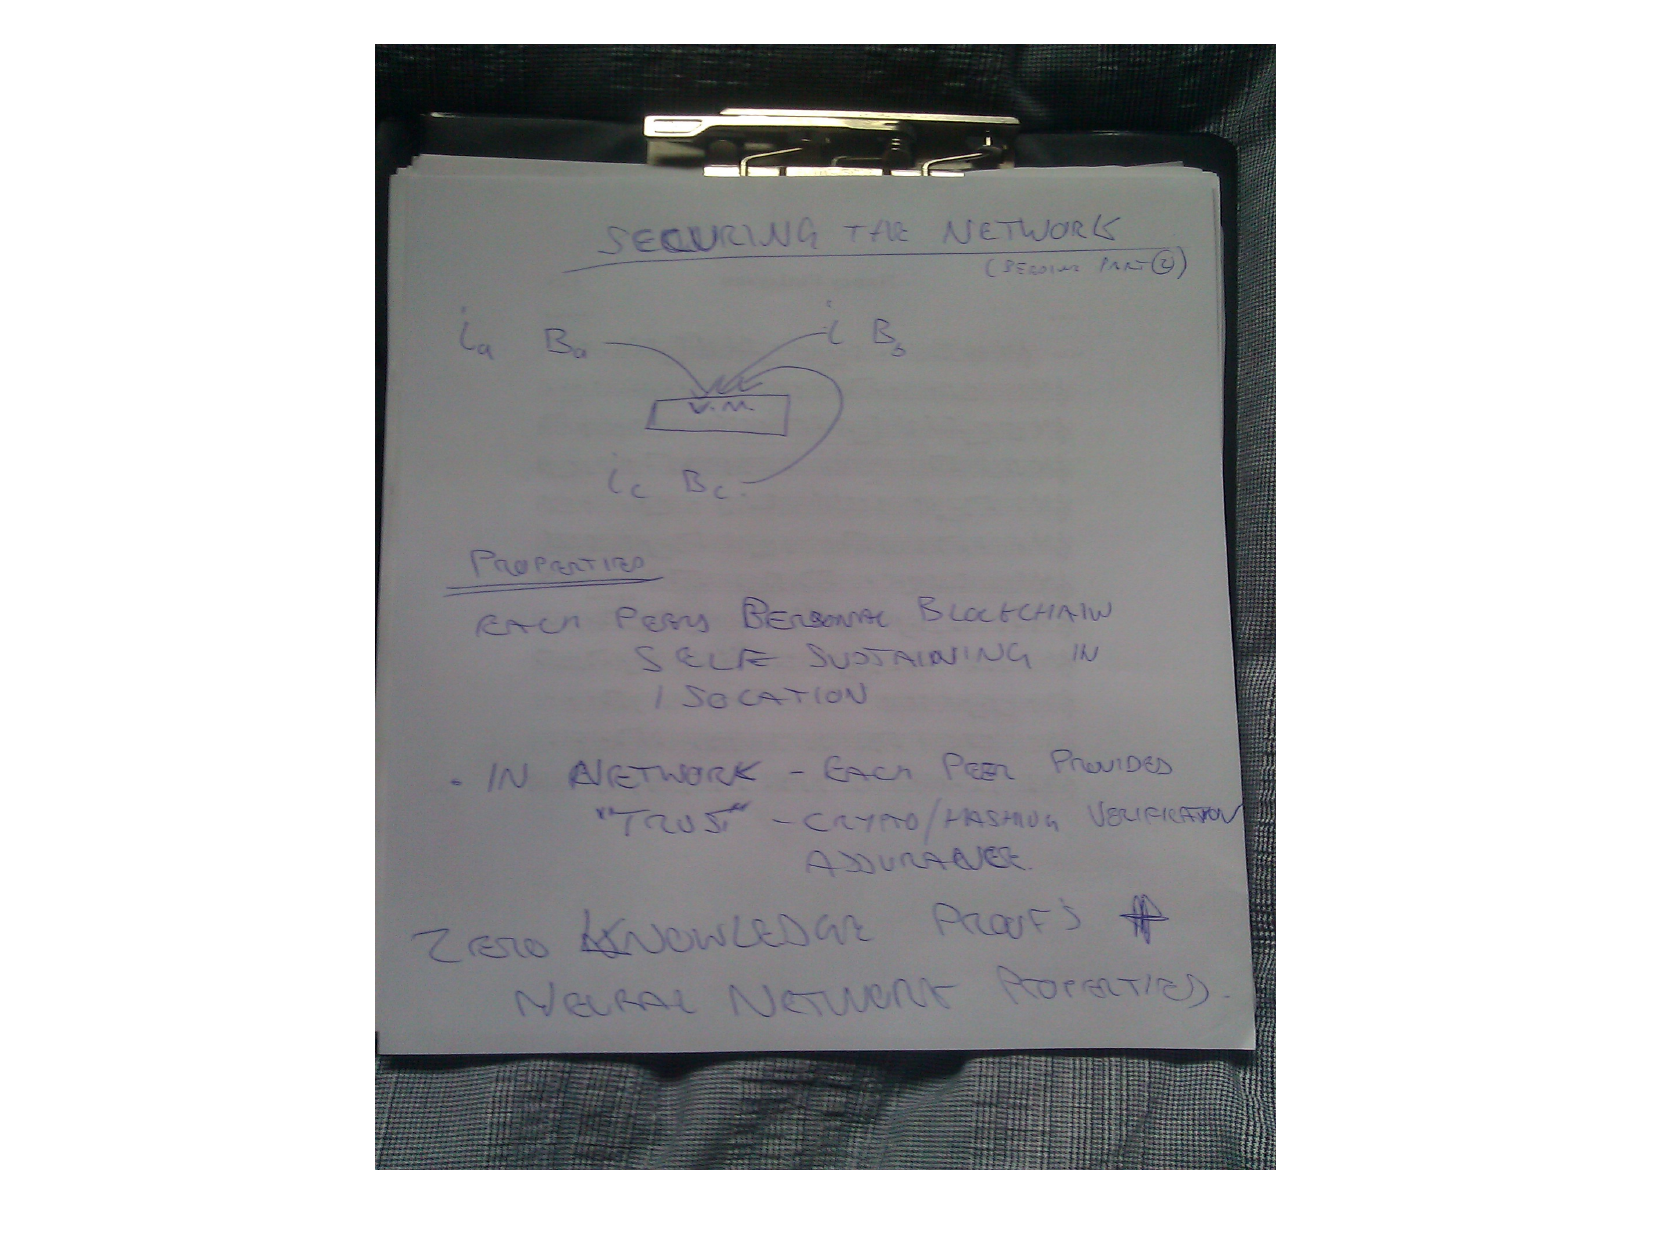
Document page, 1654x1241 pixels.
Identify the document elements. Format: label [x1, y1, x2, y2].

picture [375, 44, 1276, 1171]
